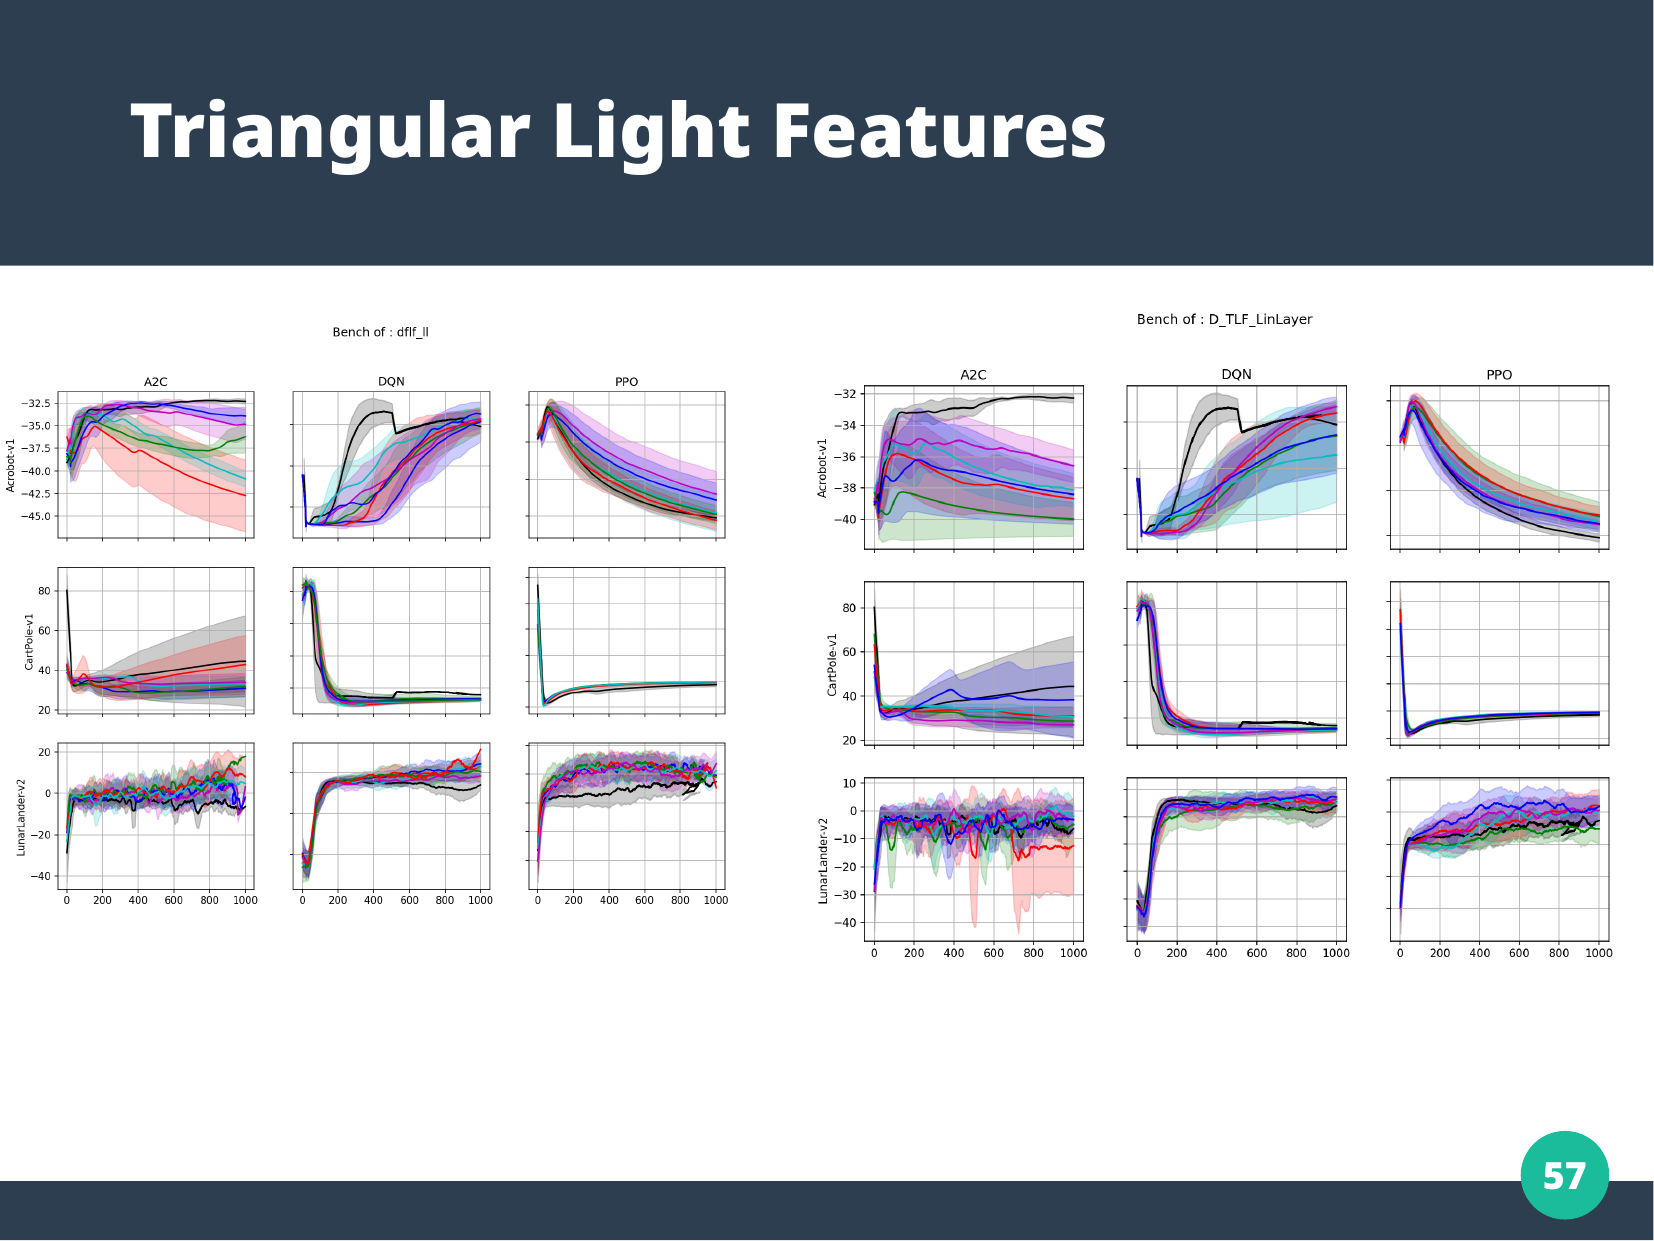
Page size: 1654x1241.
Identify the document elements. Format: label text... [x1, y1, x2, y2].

picture [0, 299, 1654, 1021]
title Triangular Light Features [59, 49, 1595, 207]
